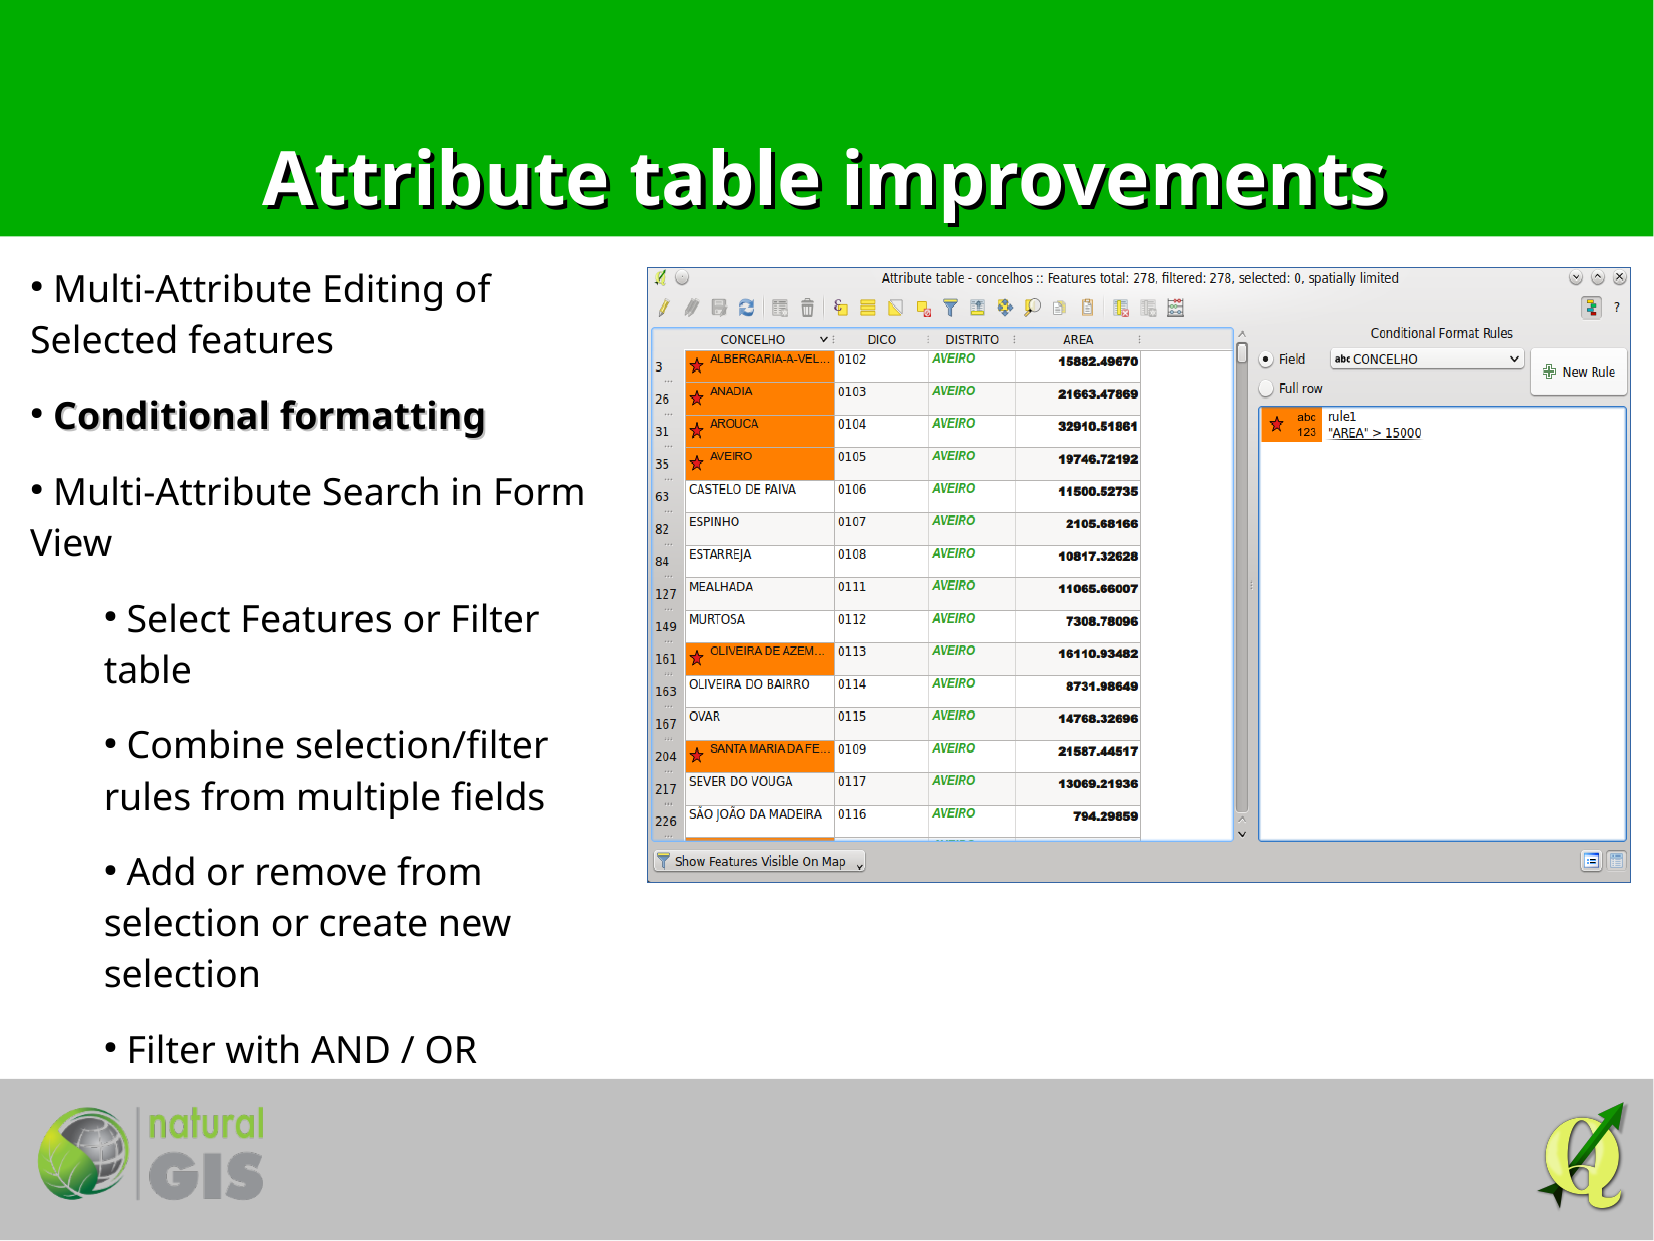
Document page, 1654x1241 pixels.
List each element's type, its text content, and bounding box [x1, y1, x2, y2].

picture [1524, 1093, 1641, 1222]
text_box Attribute table improvements [15, 66, 1636, 300]
picture [647, 267, 1631, 883]
text_box [0, 0, 1654, 237]
text_box Multi-Attribute Editing of Selected features Conditional formatting Multi-Attribute Search in Form View Select Features or Filter table Combine selection/filter rules from multiple fields Add or remove from selection or create new selection Filter with AND / OR [15, 255, 649, 1125]
picture [33, 1125, 271, 1208]
text_box [0, 1078, 1654, 1241]
